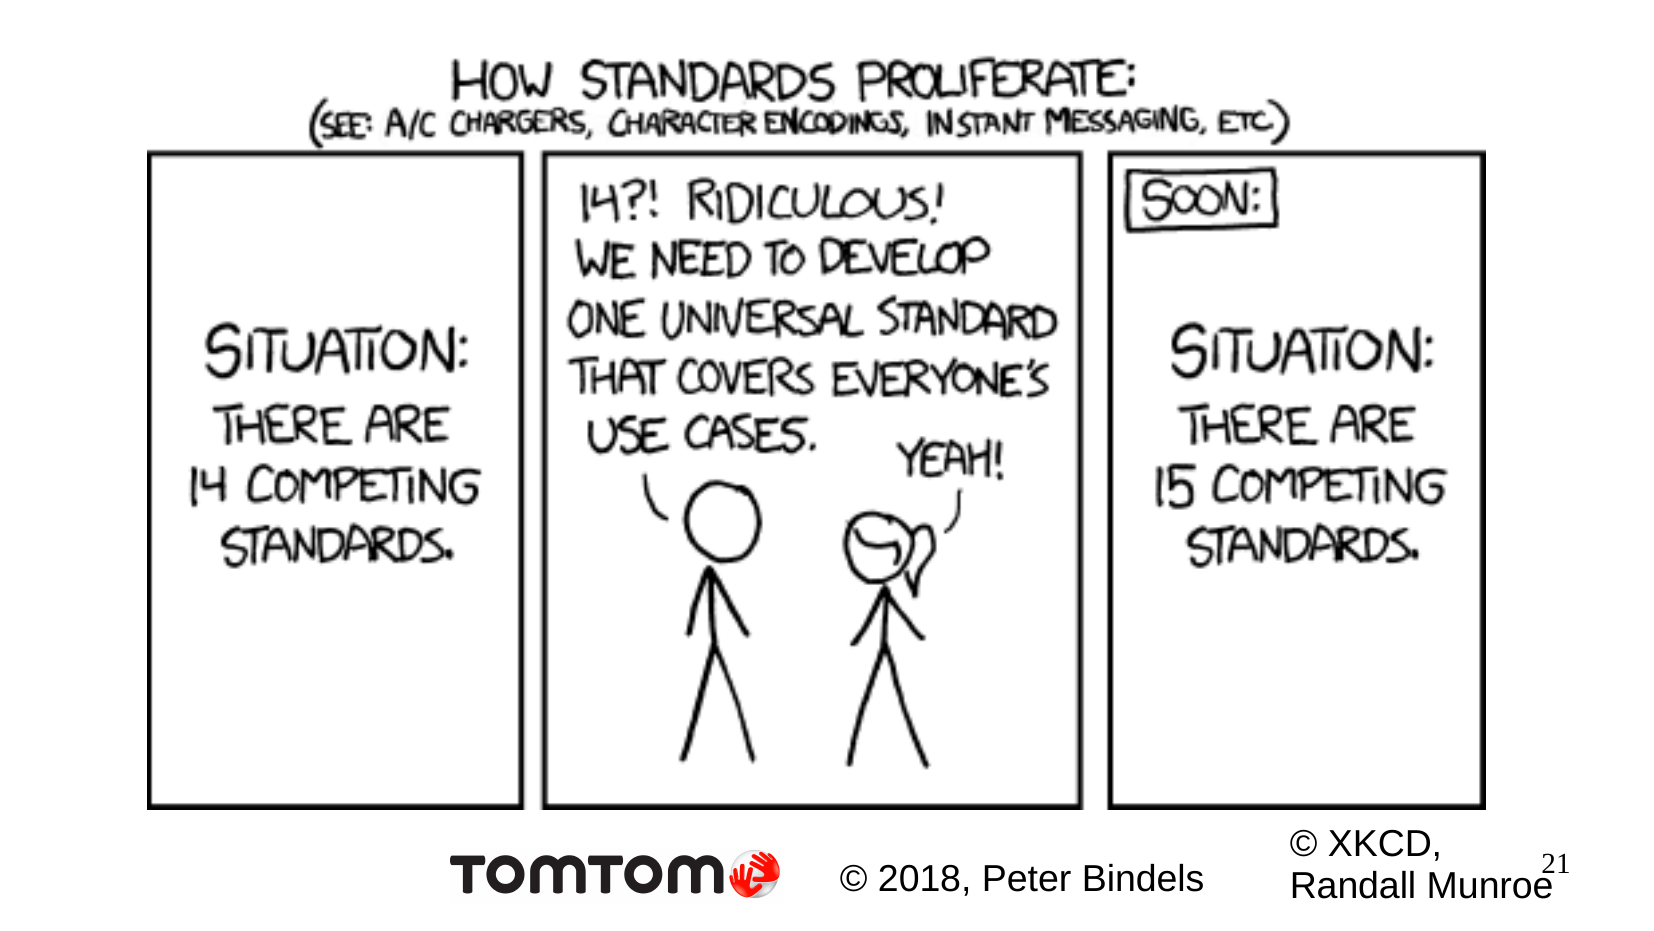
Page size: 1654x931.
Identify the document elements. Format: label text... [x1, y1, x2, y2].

picture [147, 52, 1486, 811]
picture [450, 847, 784, 905]
text_box © XKCD, Randall Munroe [1275, 814, 1576, 901]
